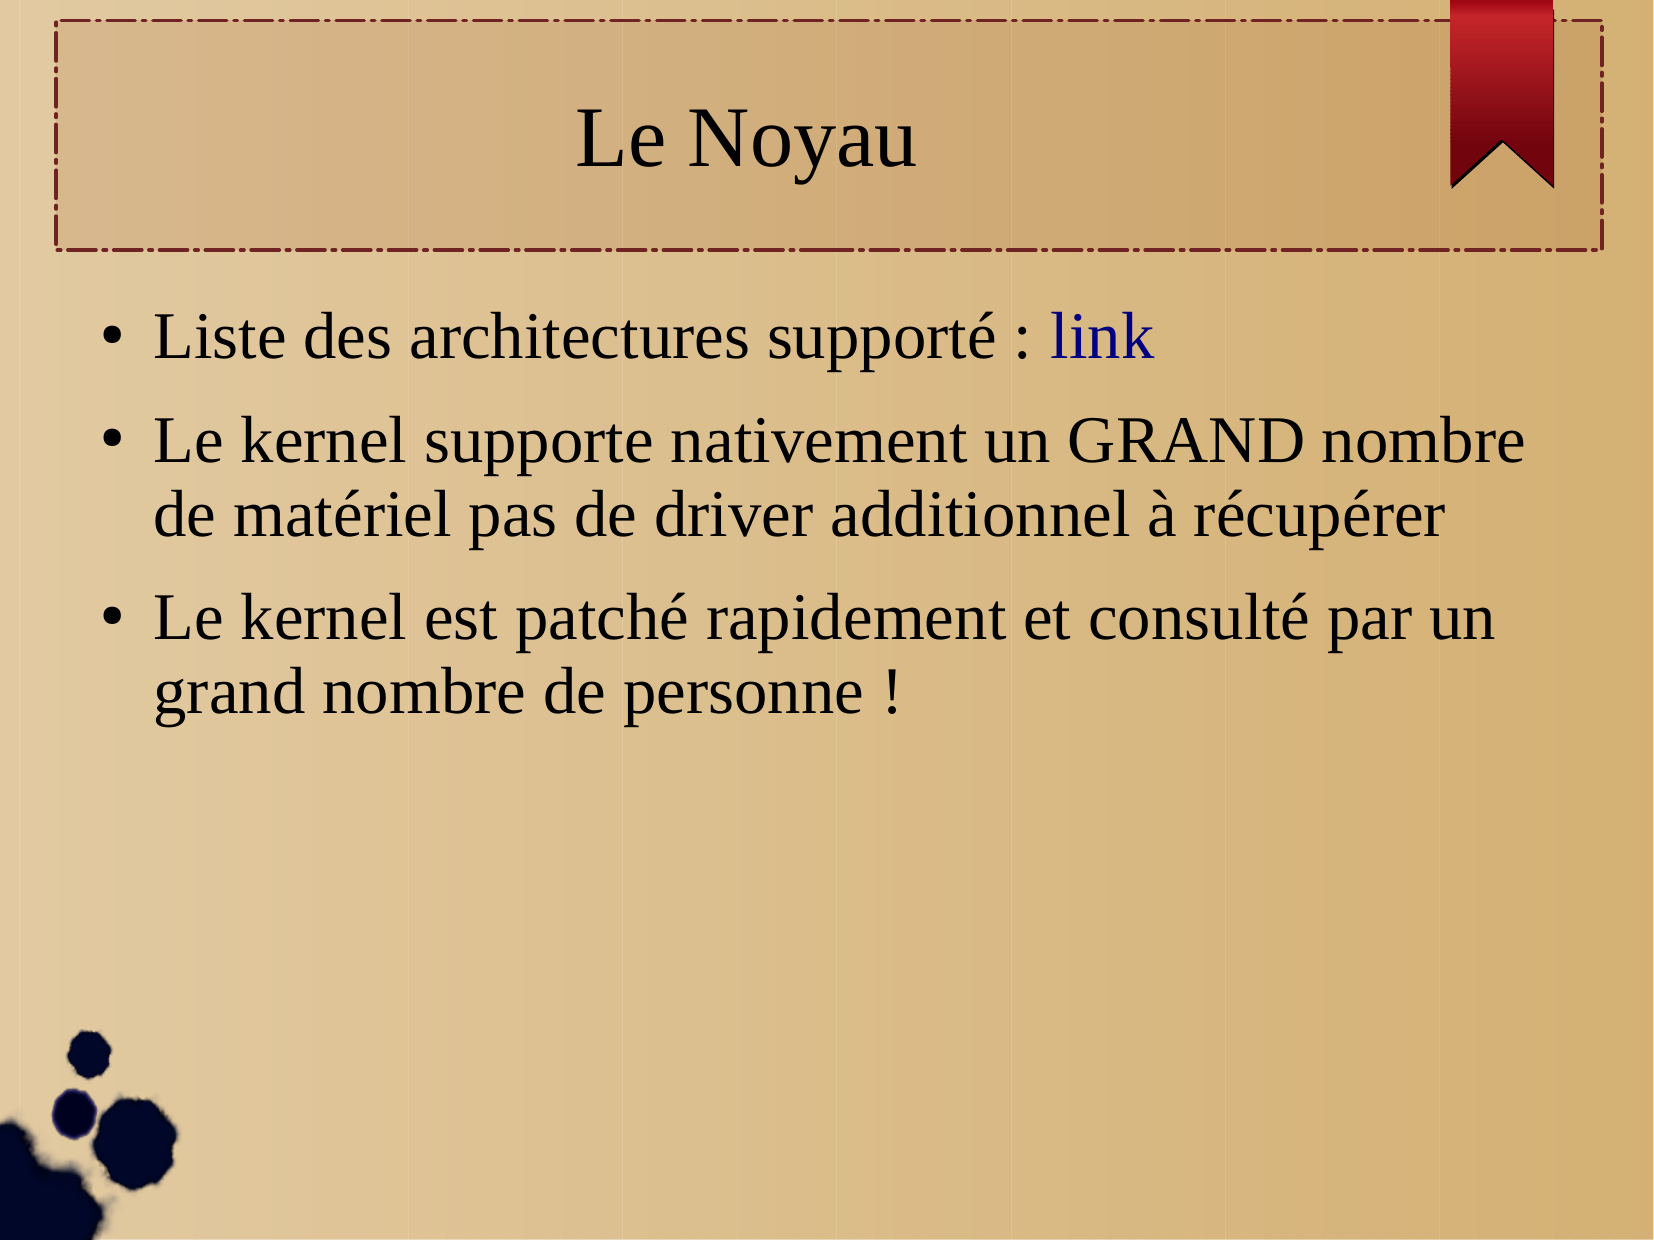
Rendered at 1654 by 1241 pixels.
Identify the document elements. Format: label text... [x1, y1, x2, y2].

title Le Noyau [82, 47, 1412, 229]
list Liste des architectures supporté : link Le kernel supporte nativement un GRAND nombre de matériel pas de driver additionnel à récupérer Le kernel est patché rapidement et consulté par un grand nombre de personne ! [82, 299, 1571, 1019]
